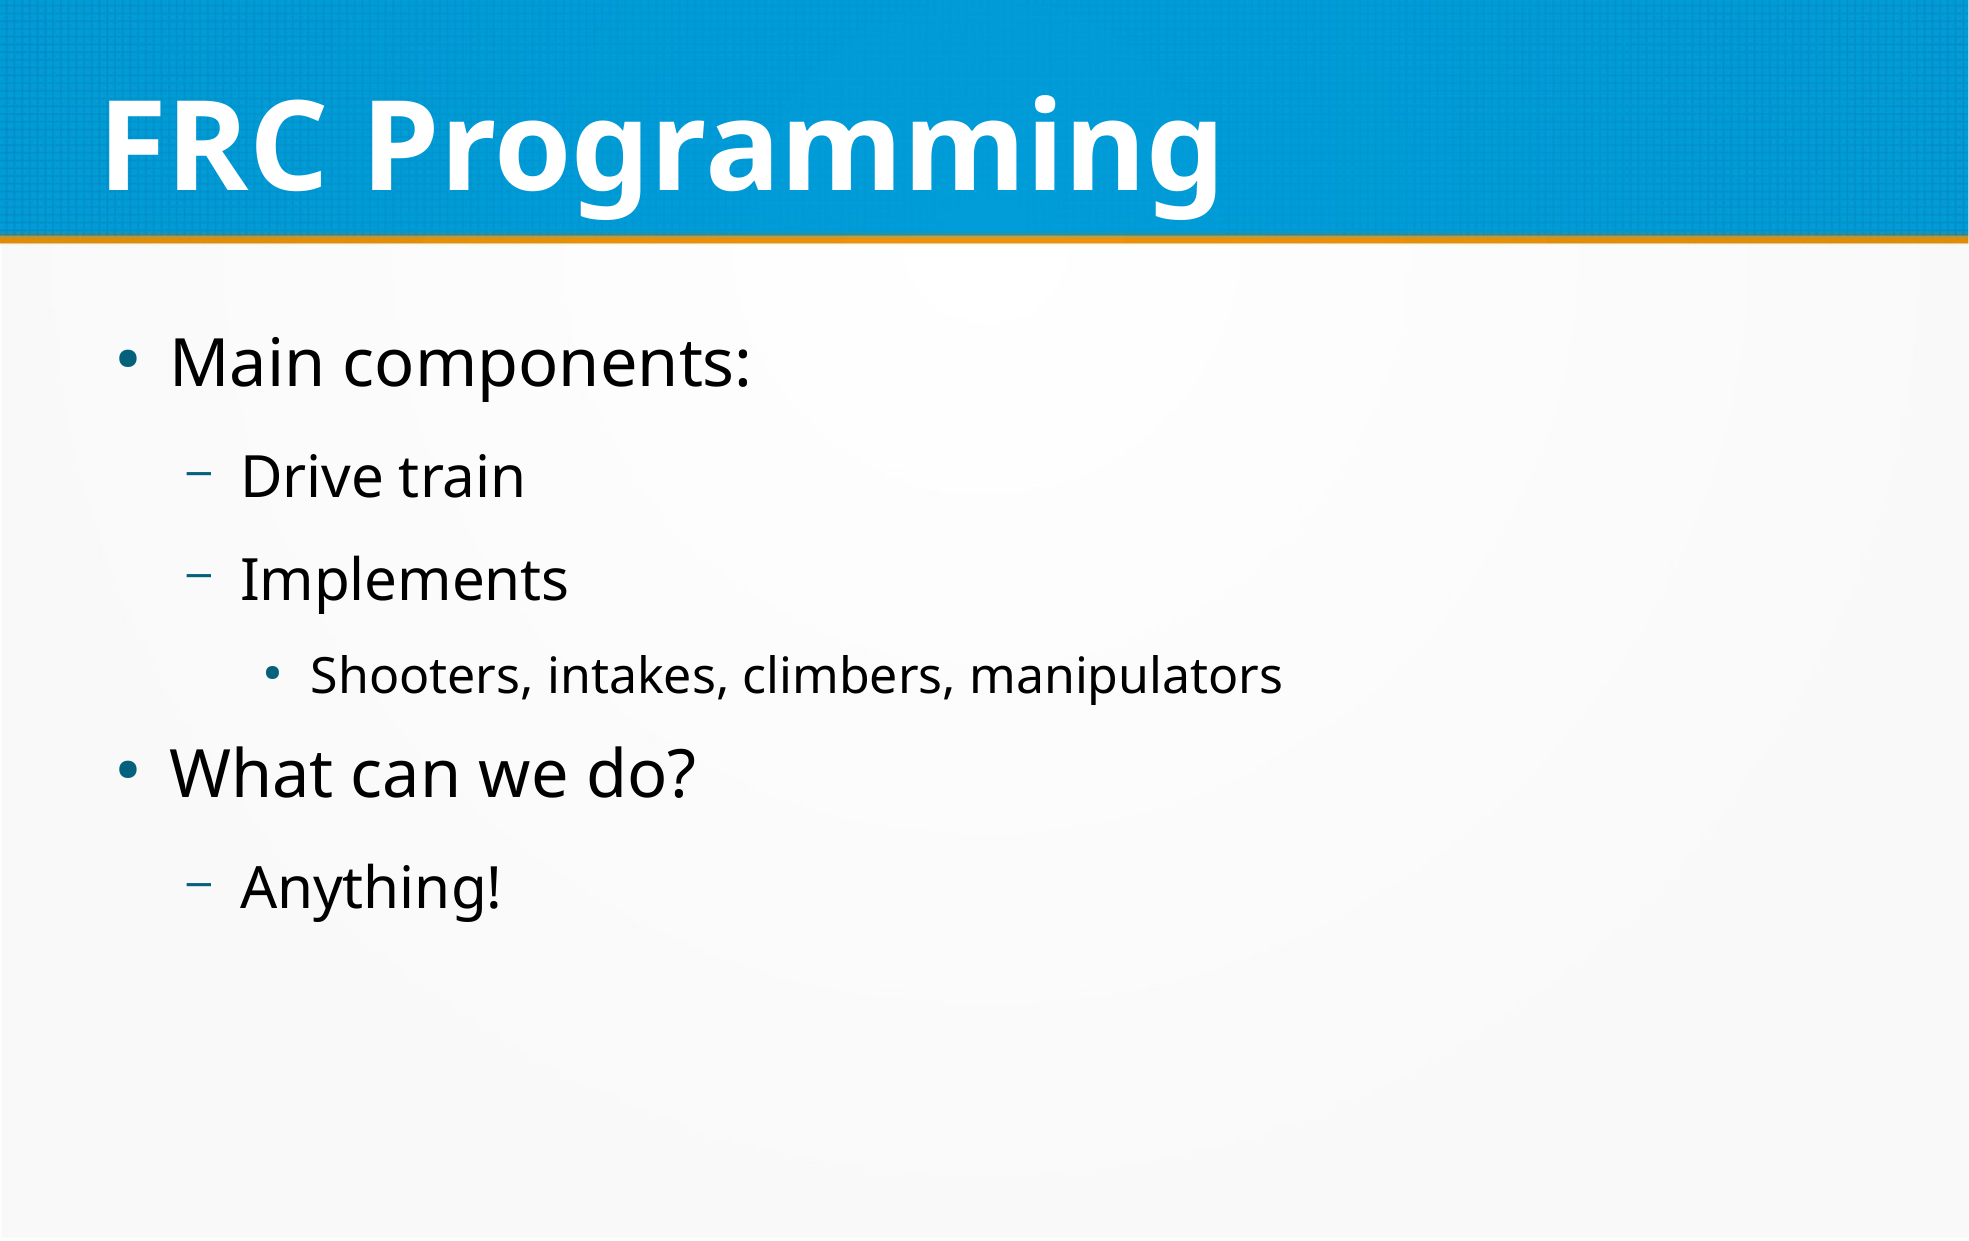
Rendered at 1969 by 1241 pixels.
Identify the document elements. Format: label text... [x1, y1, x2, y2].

list Main components: Drive train Implements Shooters, intakes, climbers, manipulators What can we do? Anything! [98, 315, 1861, 1081]
title FRC Programming [98, 19, 1870, 227]
picture [0, 233, 1969, 1241]
